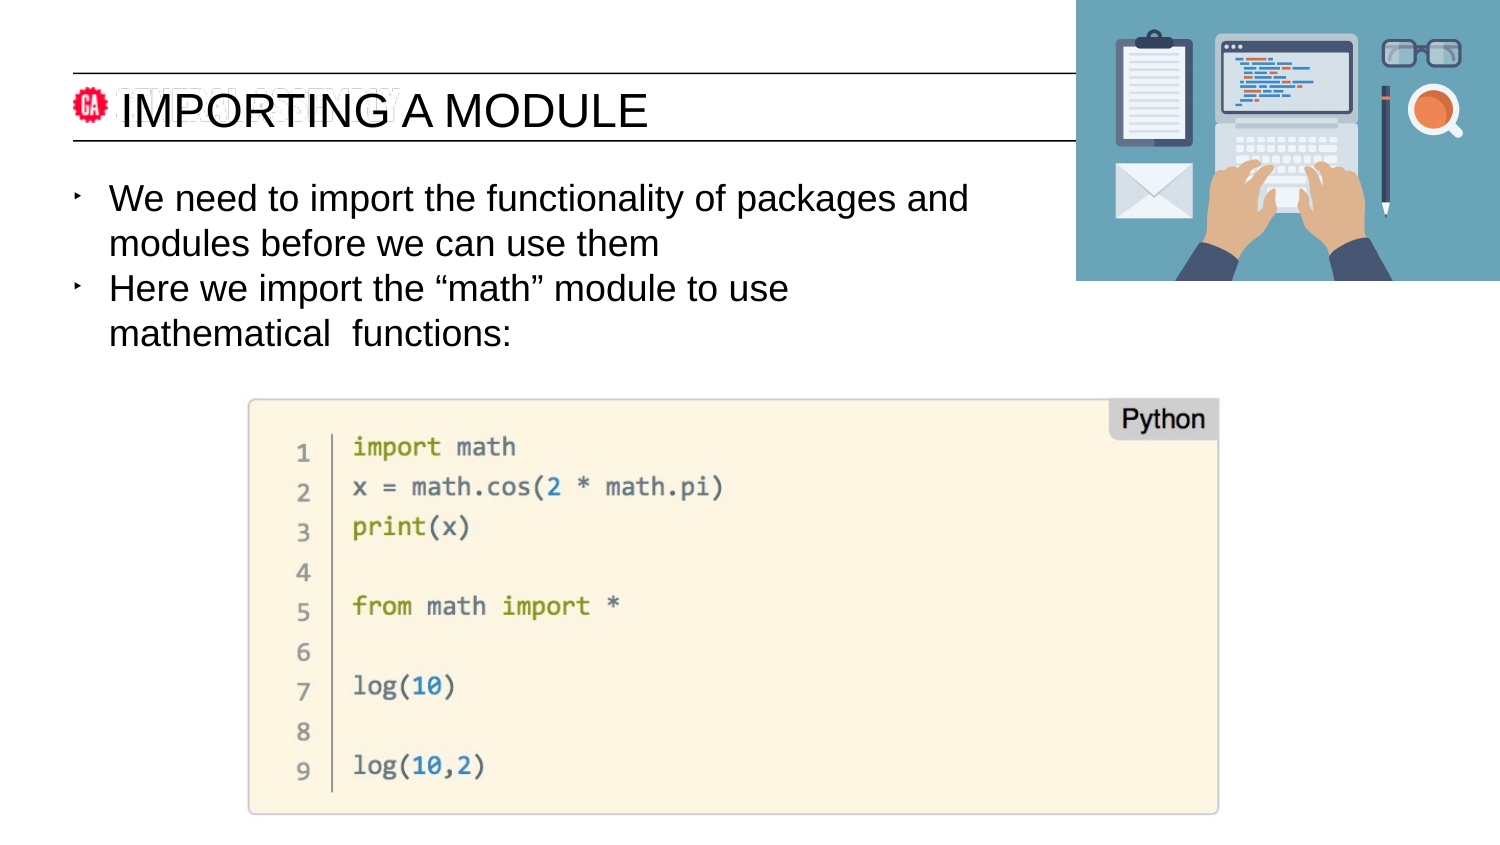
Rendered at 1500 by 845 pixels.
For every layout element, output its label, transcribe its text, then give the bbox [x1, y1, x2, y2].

picture [73, 87, 120, 123]
text_box IMPORTING A MODULE [120, 79, 1011, 129]
text_box We need to import the functionality of packages and modules before we can use them Here we import the “math” module to use mathematical functions: [73, 173, 1014, 407]
picture [233, 378, 1259, 837]
picture [1076, 0, 1500, 281]
